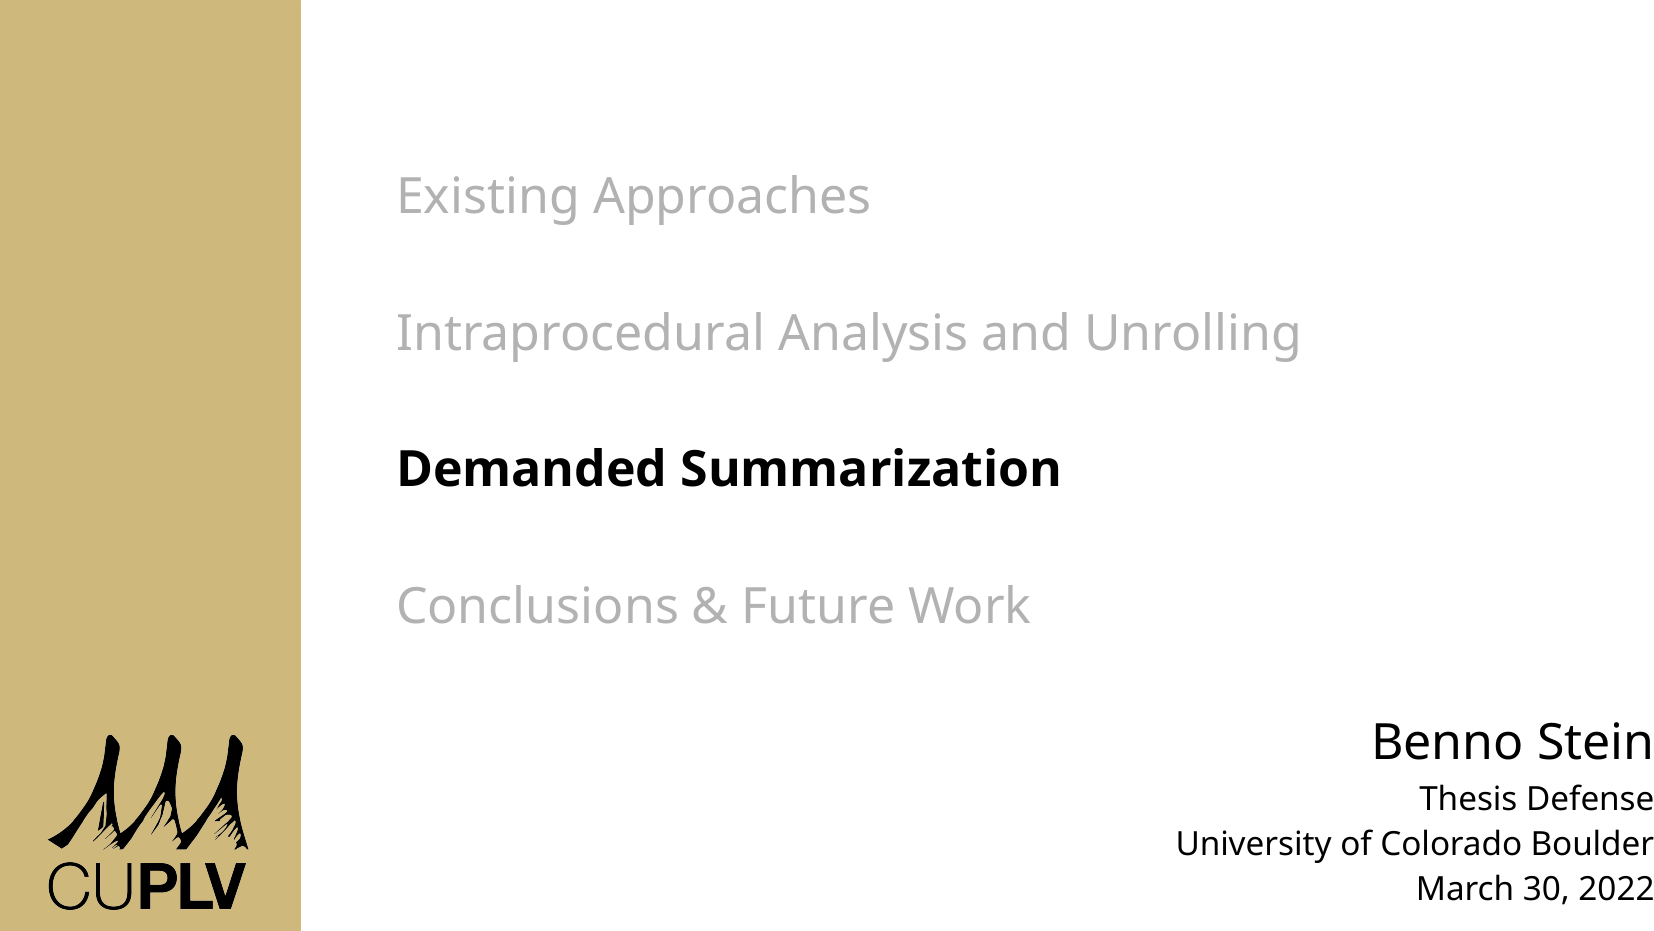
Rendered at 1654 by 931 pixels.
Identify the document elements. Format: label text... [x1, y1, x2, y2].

title Existing Approaches Intraprocedural Analysis and Unrolling Demanded Summarization Conclusions & Future Work [396, 38, 1559, 693]
picture [36, 707, 261, 931]
text_box Benno Stein Thesis Defense University of Colorado Boulder March 30, 2022 [1201, 706, 1629, 900]
text_box [0, 0, 300, 931]
